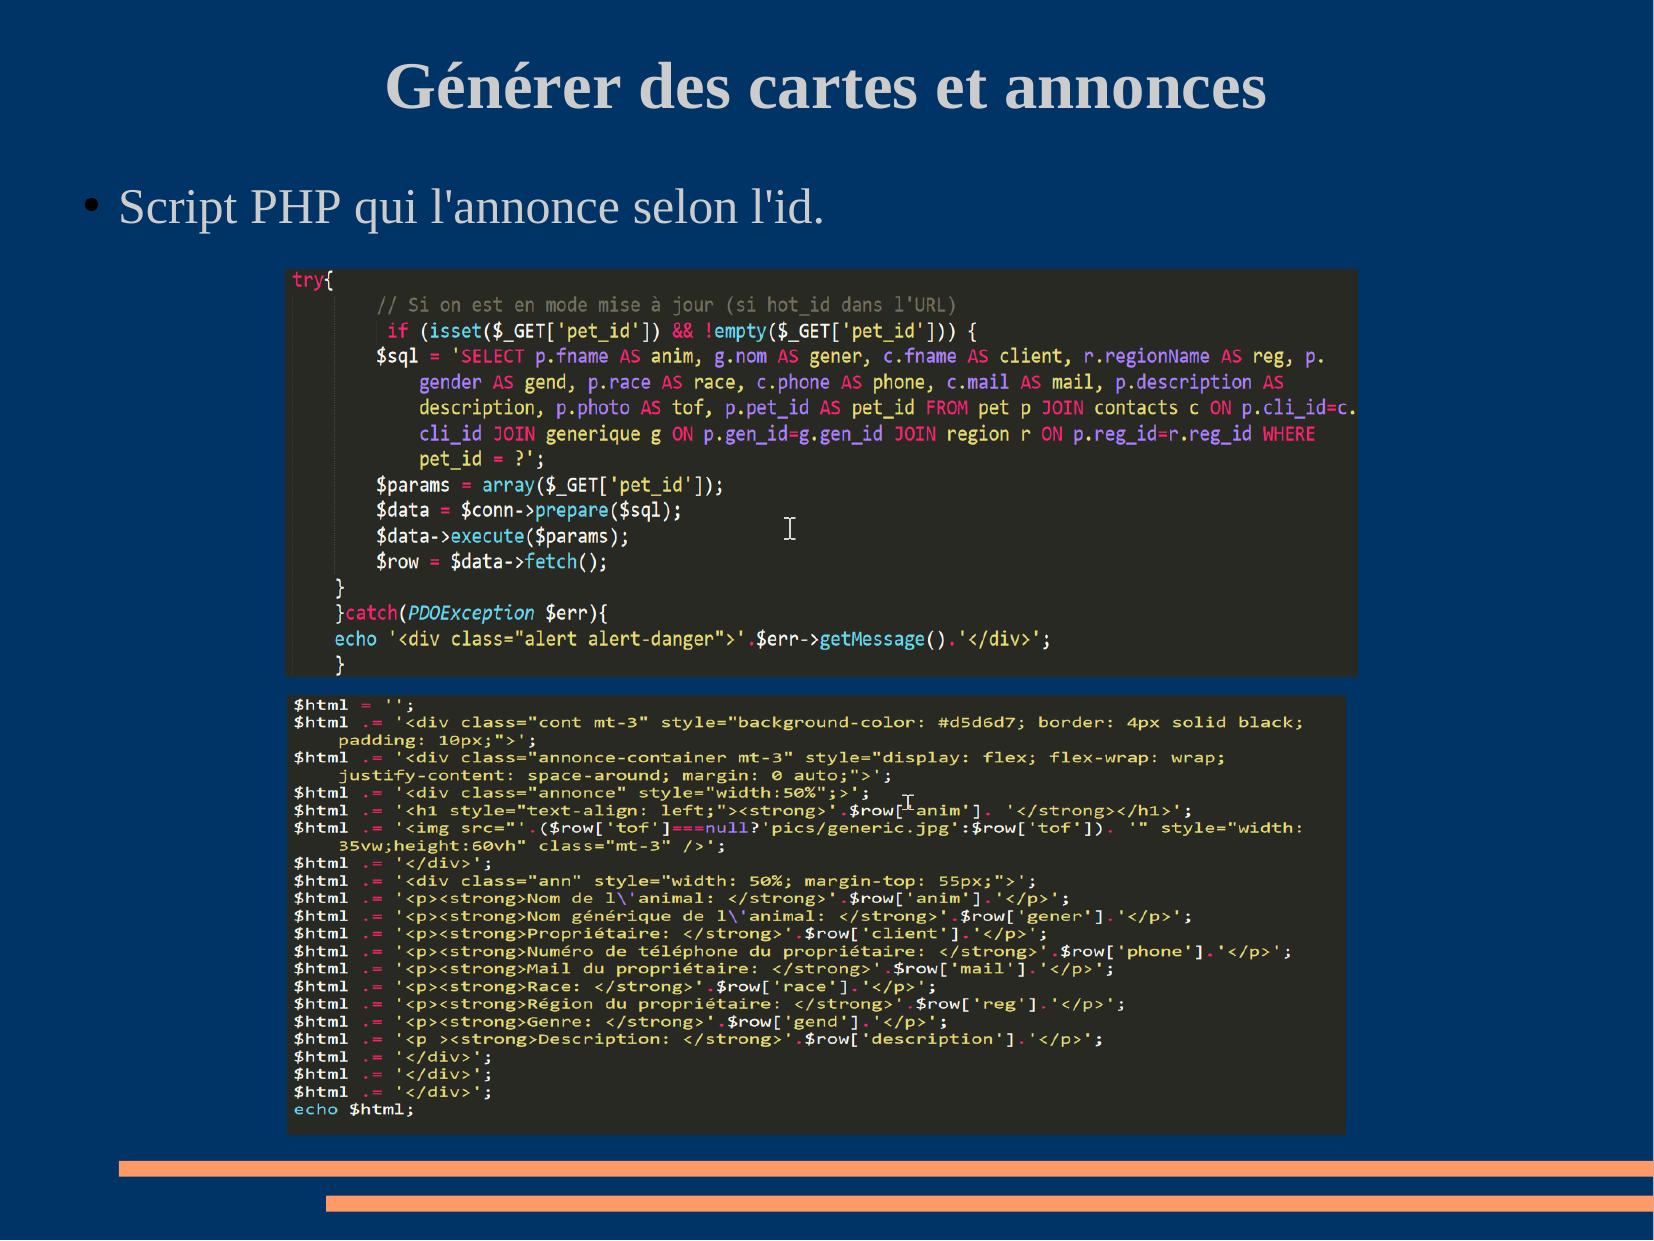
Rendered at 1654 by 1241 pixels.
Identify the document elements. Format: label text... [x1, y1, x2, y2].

subtitle Générer des cartes et annonces Script PHP qui l'annonce selon l'id. [82, 49, 1571, 1109]
picture [287, 695, 1346, 1135]
